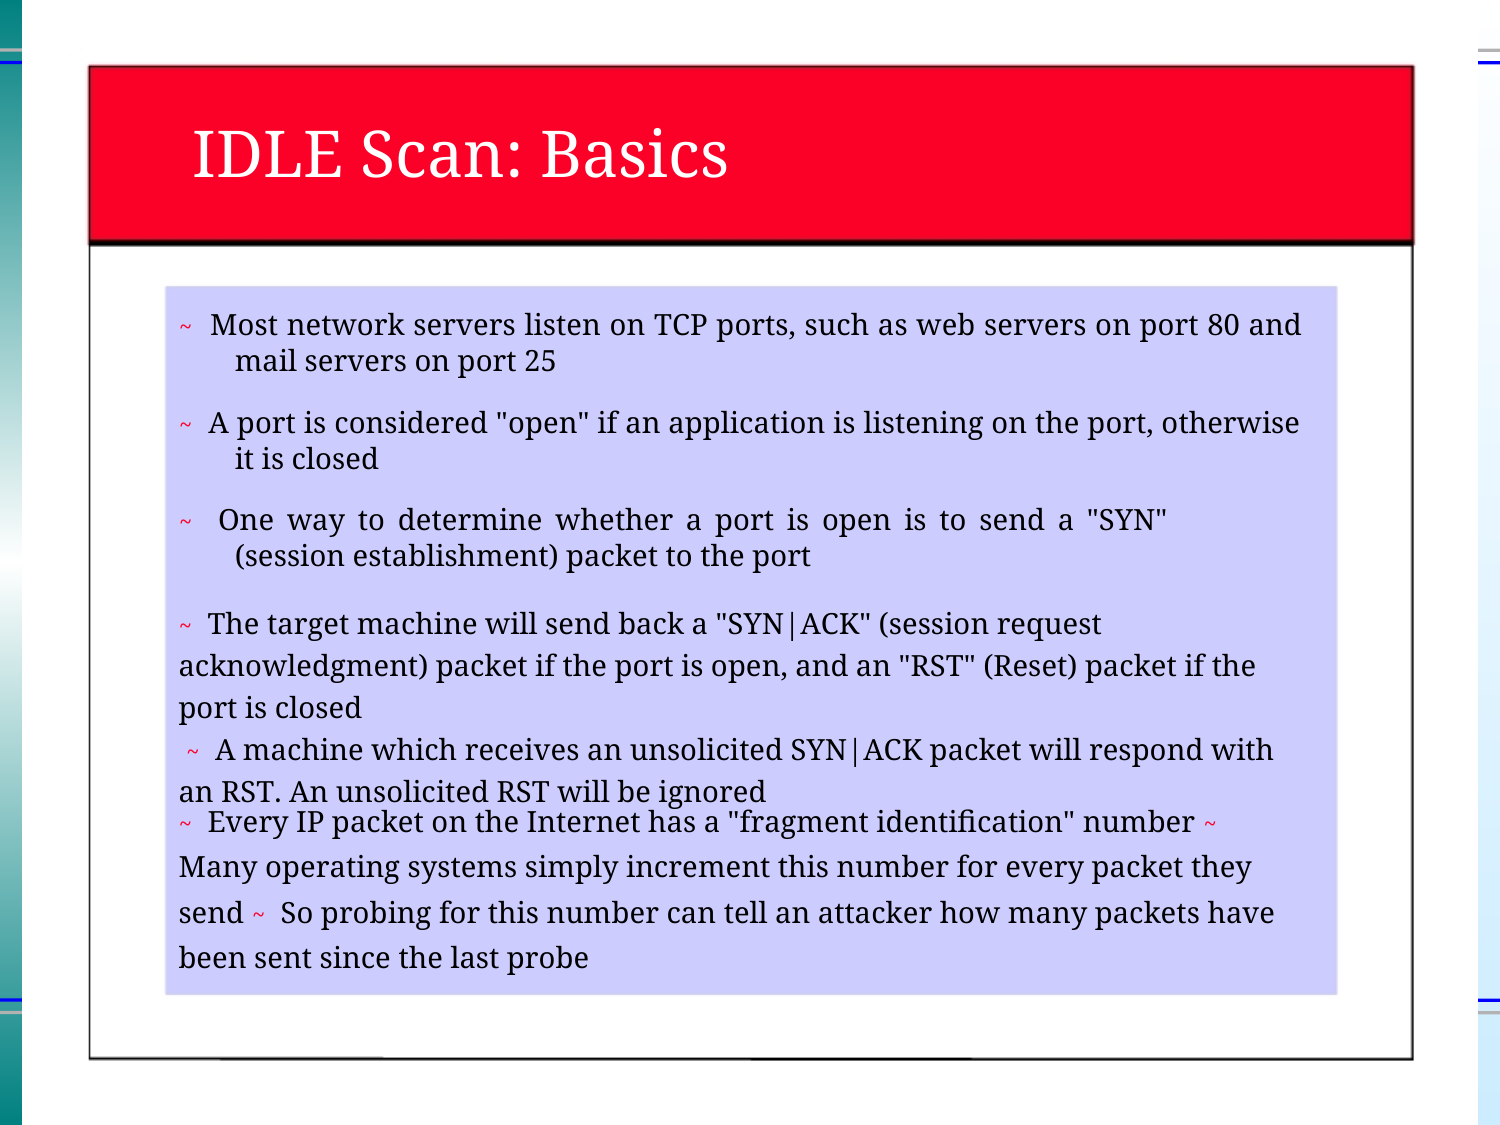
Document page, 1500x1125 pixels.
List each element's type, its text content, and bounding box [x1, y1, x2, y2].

text_box ~ The target machine will send back a "SYN|ACK" (session request acknowledgment) packet if the port is open, and an "RST" (Reset) packet if the port is closed ~ A machine which receives an unsolicited SYN|ACK packet will respond with an RST. An unsolicited RST will be ignored [178, 590, 1327, 817]
text_box ~ A port is considered "open" if an application is listening on the port, otherwise it is closed [178, 395, 1317, 484]
text_box IDLE Scan: Basics [192, 116, 761, 199]
text_box ~ One way to determine whether a port is open is to send a "SYN" (session establishment) packet to the port [178, 493, 1184, 580]
text_box ~ Most network servers listen on TCP ports, such as web servers on port 80 and mail servers on port 25 [178, 298, 1318, 385]
text_box ~ Every IP packet on the Internet has a "fragment identification" number ~ Many operating systems simply increment this number for every packet they send ~ So probing for this number can tell an attacker how many packets have been sent since the last probe [178, 785, 1309, 983]
picture [22, 0, 1500, 1125]
